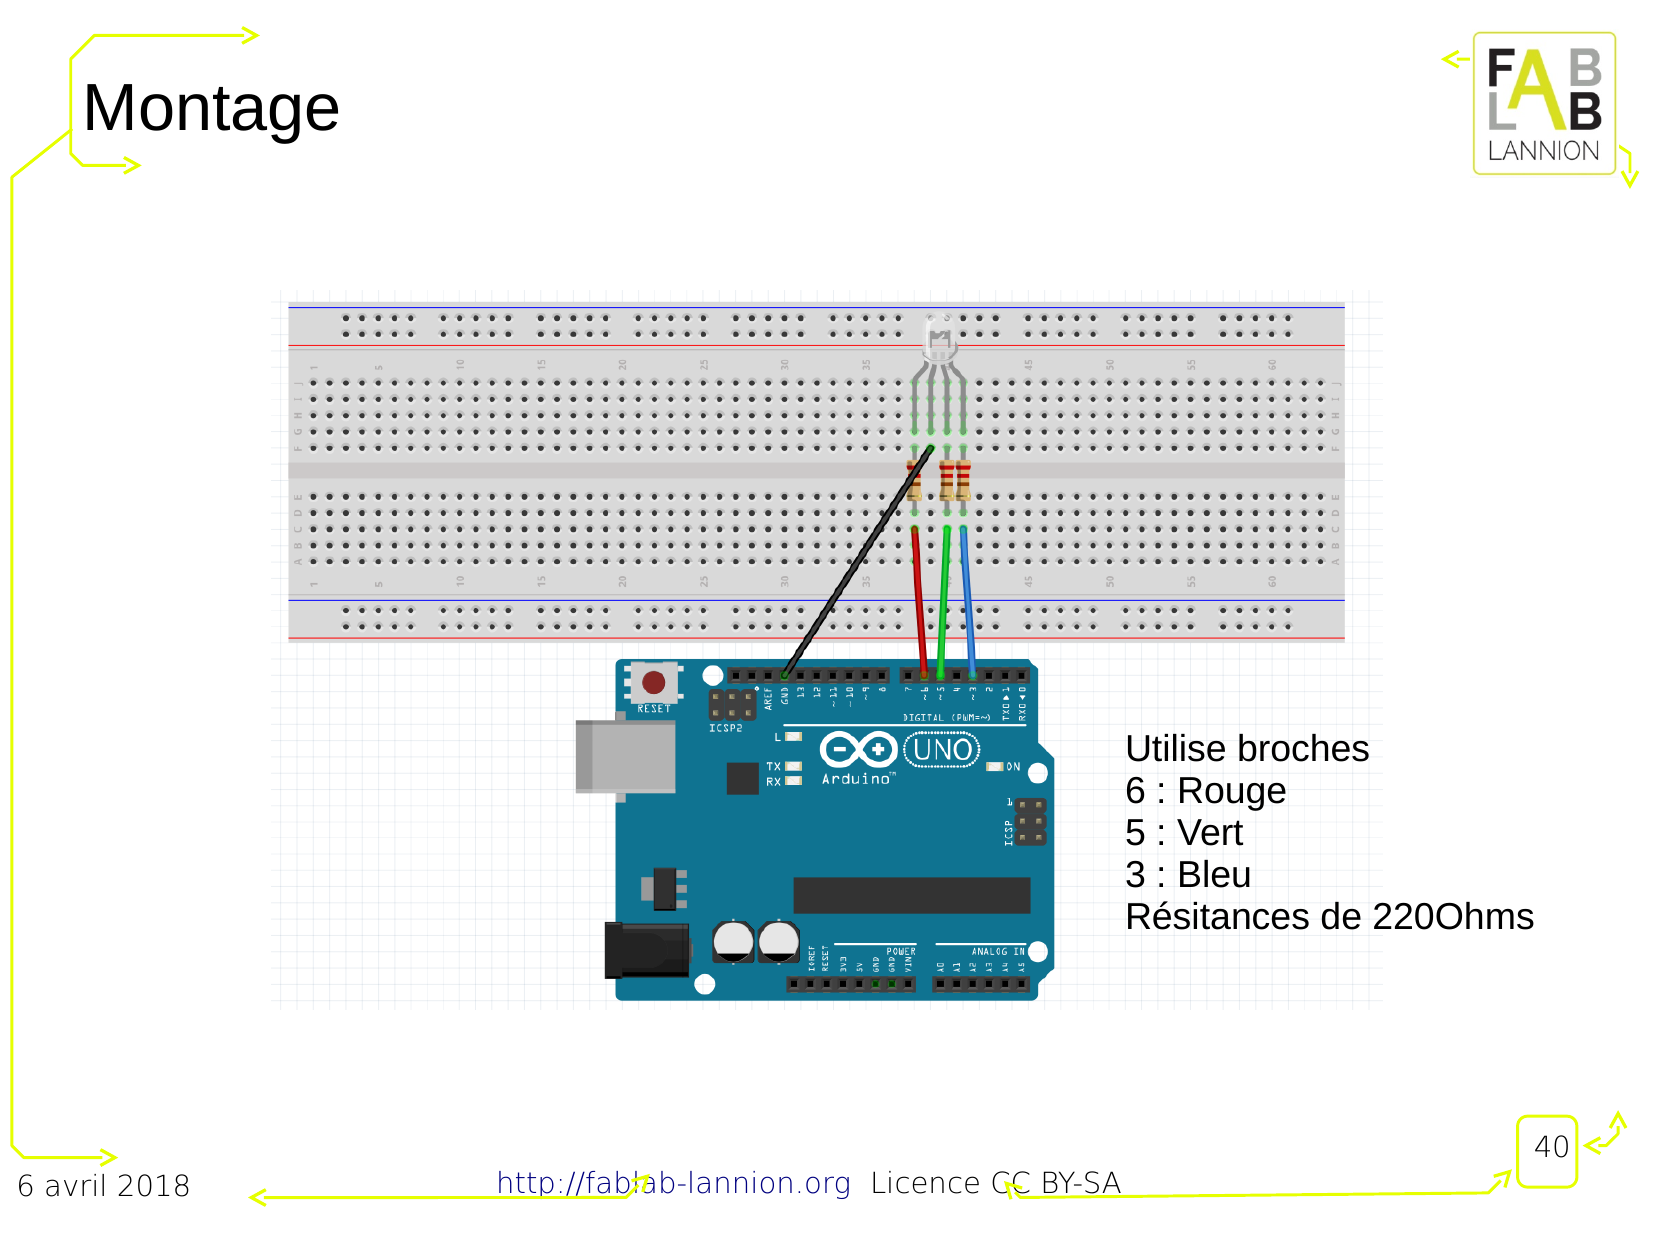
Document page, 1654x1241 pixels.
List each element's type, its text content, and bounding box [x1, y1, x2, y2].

picture [271, 290, 1383, 1010]
text_box Utilise broches 6 : Rouge 5 : Vert 3 : Bleu Résitances de 220Ohms [1110, 720, 1550, 946]
title Montage [82, 49, 1441, 166]
picture [1470, 29, 1619, 178]
